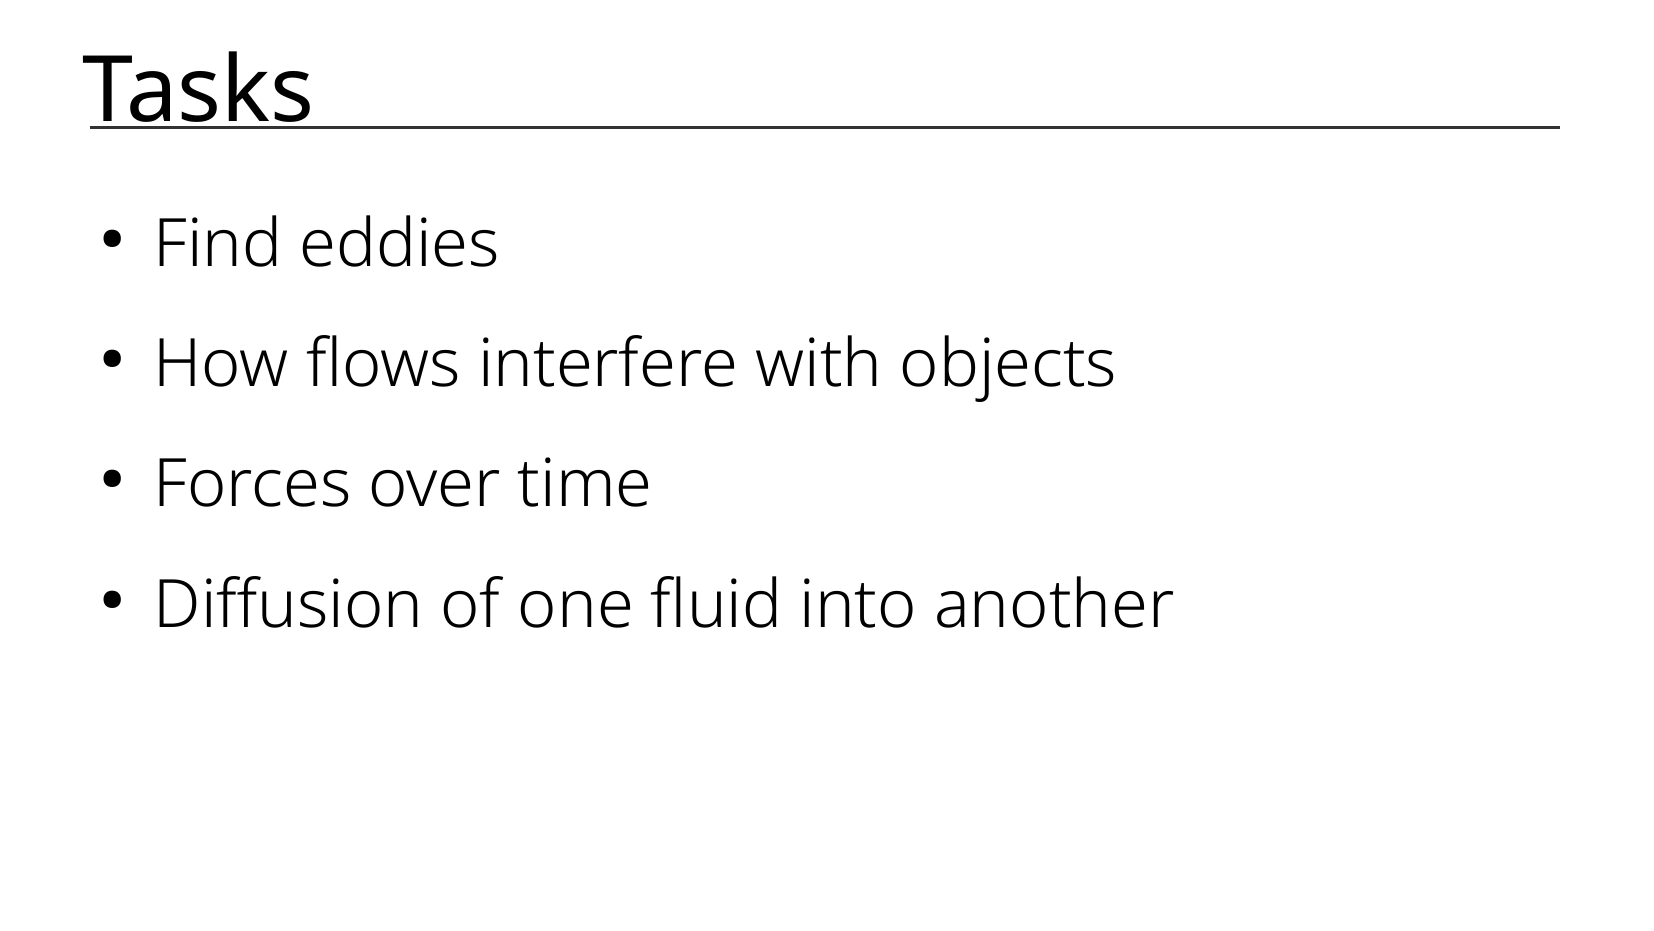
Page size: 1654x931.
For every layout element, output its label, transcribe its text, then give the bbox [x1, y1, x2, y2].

title Tasks [82, 32, 1571, 140]
list Find eddies How flows interfere with objects Forces over time Diffusion of one fluid into another [82, 195, 1571, 811]
